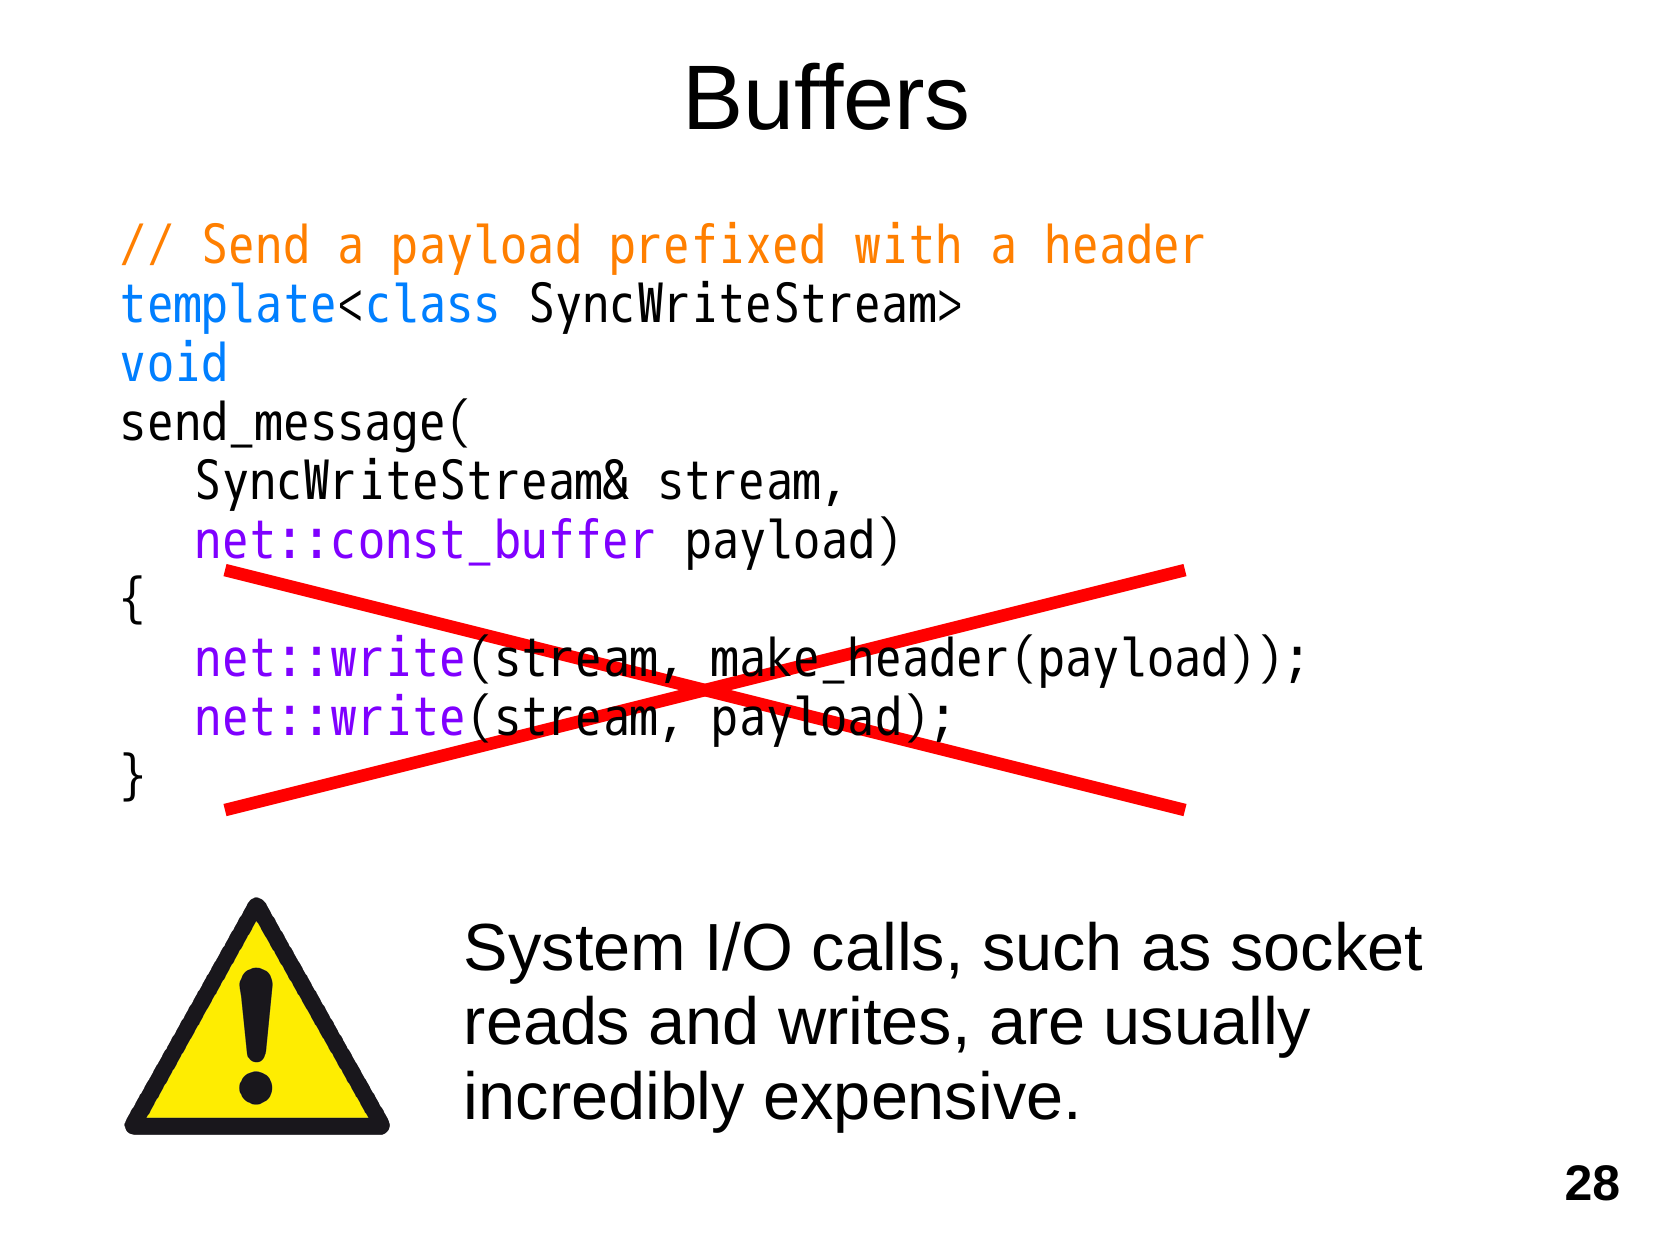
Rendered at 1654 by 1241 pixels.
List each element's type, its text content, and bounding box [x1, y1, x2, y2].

picture [124, 897, 390, 1135]
title Buffers [82, 15, 1571, 181]
text_box System I/O calls, such as socket reads and writes, are usually incredibly expensive. [449, 902, 1530, 1141]
text_box // Send a payload prefixed with a header template<class SyncWriteStream> void send_message( SyncWriteStream& stream, net::const_buffer payload) { net::write(stream, make_header(payload)); net::write(stream, payload); } [104, 210, 1575, 811]
